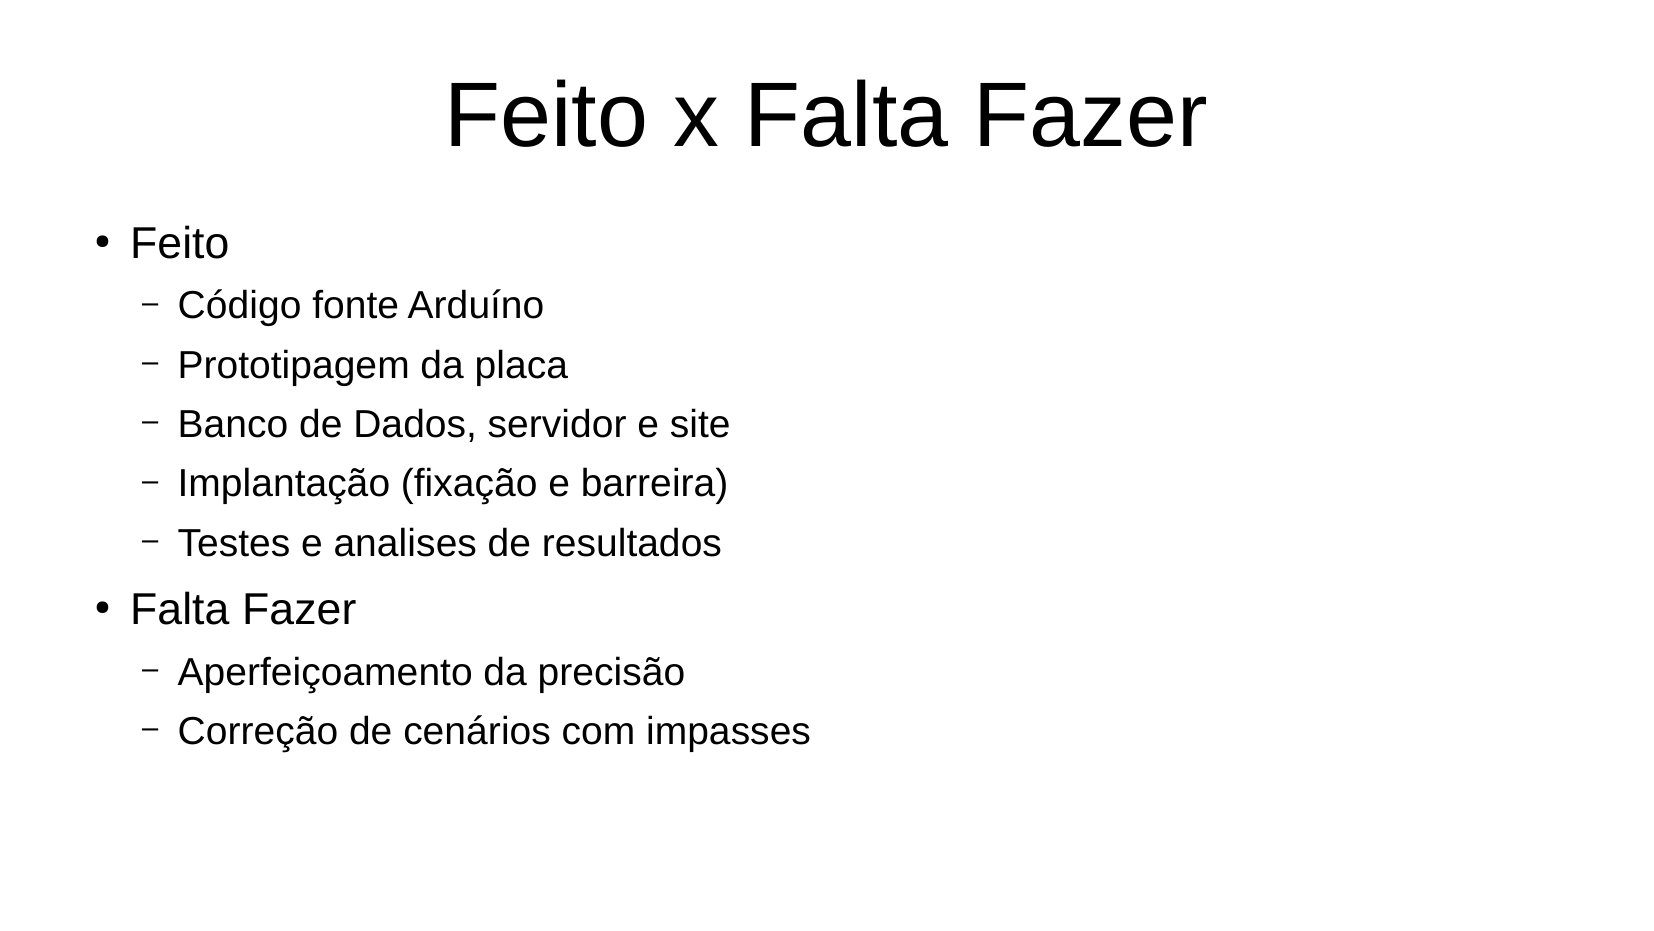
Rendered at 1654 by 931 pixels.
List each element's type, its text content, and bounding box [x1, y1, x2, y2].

title Feito x Falta Fazer [82, 37, 1571, 193]
list Feito Código fonte Arduíno Prototipagem da placa Banco de Dados, servidor e site Implantação (fixação e barreira) Testes e analises de resultados Falta Fazer Aperfeiçoamento da precisão Correção de cenários com impasses [82, 217, 1571, 758]
